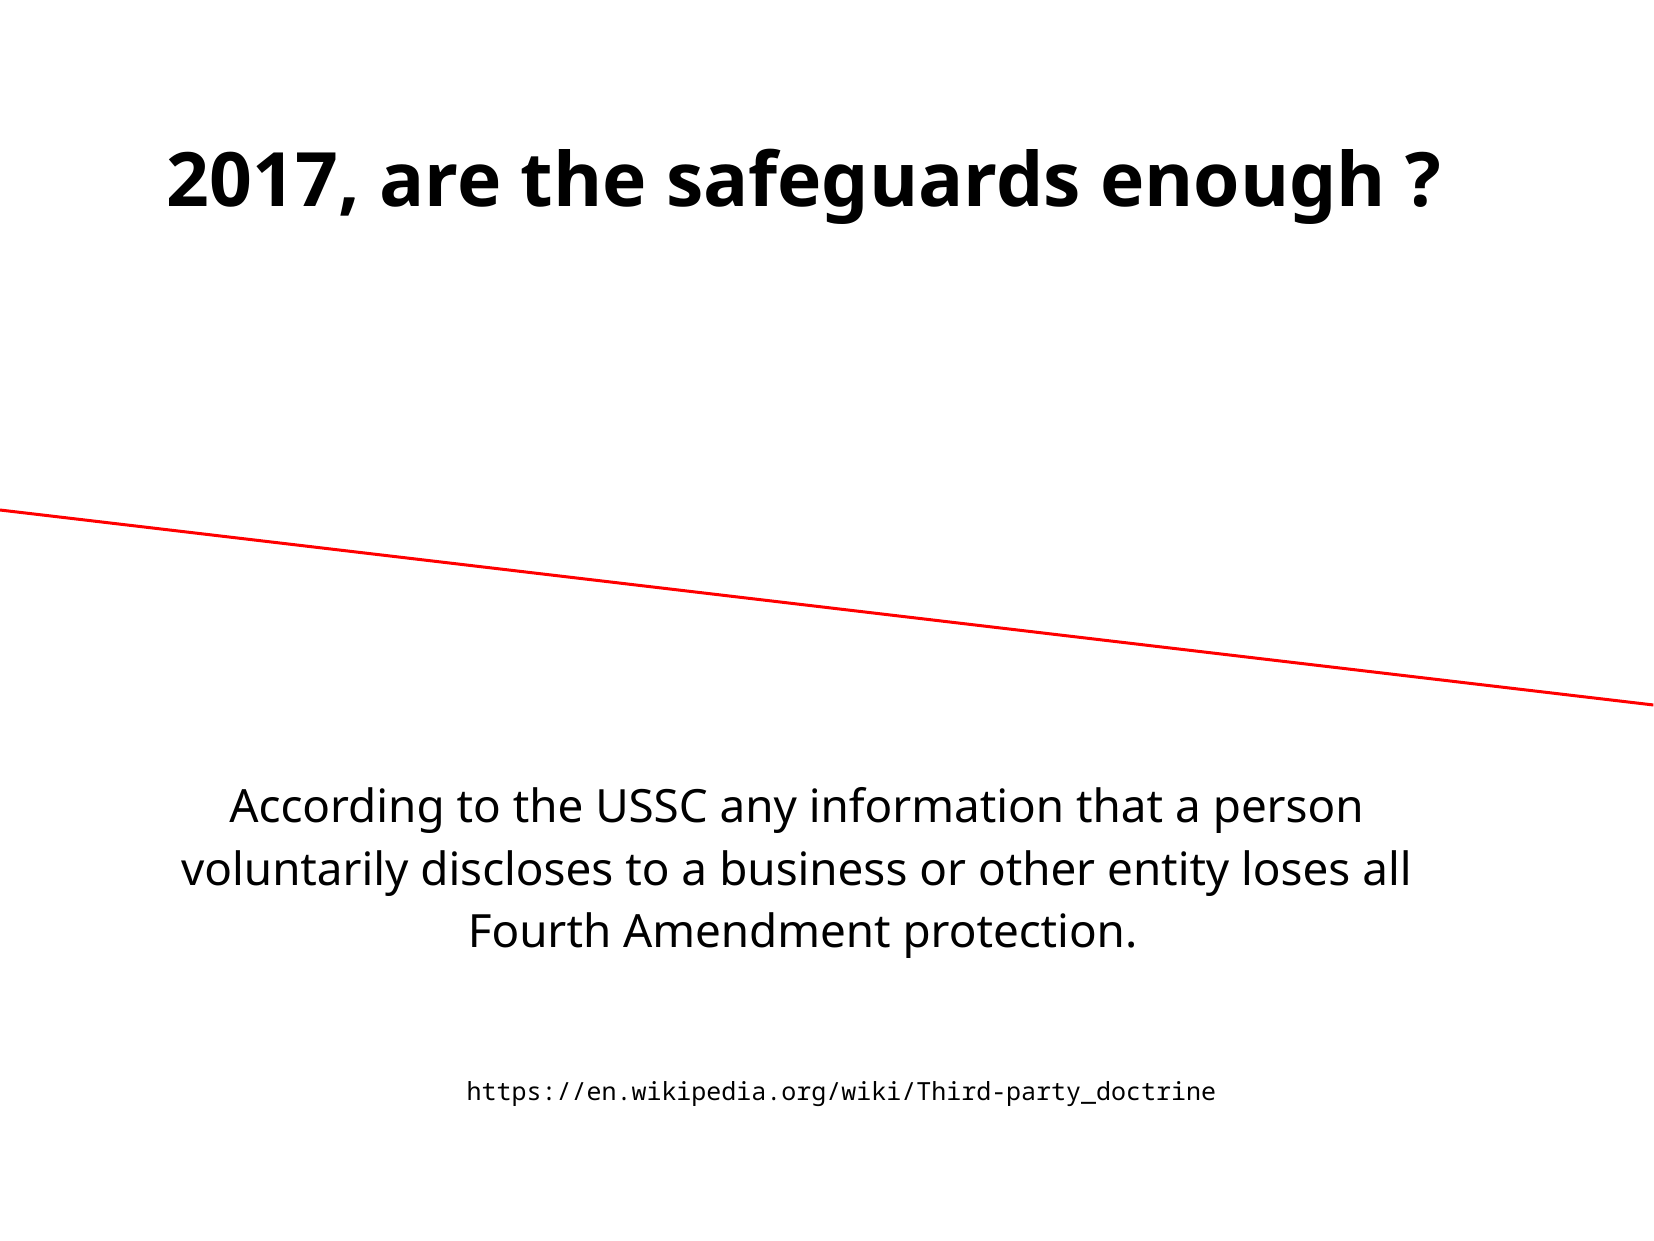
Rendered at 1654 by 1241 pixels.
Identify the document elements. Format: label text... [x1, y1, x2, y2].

text_box 2017, are the safeguards enough ? [150, 117, 1388, 255]
text_box https://en.wikipedia.org/wiki/Third-party_doctrine [450, 1065, 1234, 1112]
text_box According to the USSC any information that a person voluntarily discloses to a business or other entity loses all Fourth Amendment protection. [165, 765, 1515, 993]
